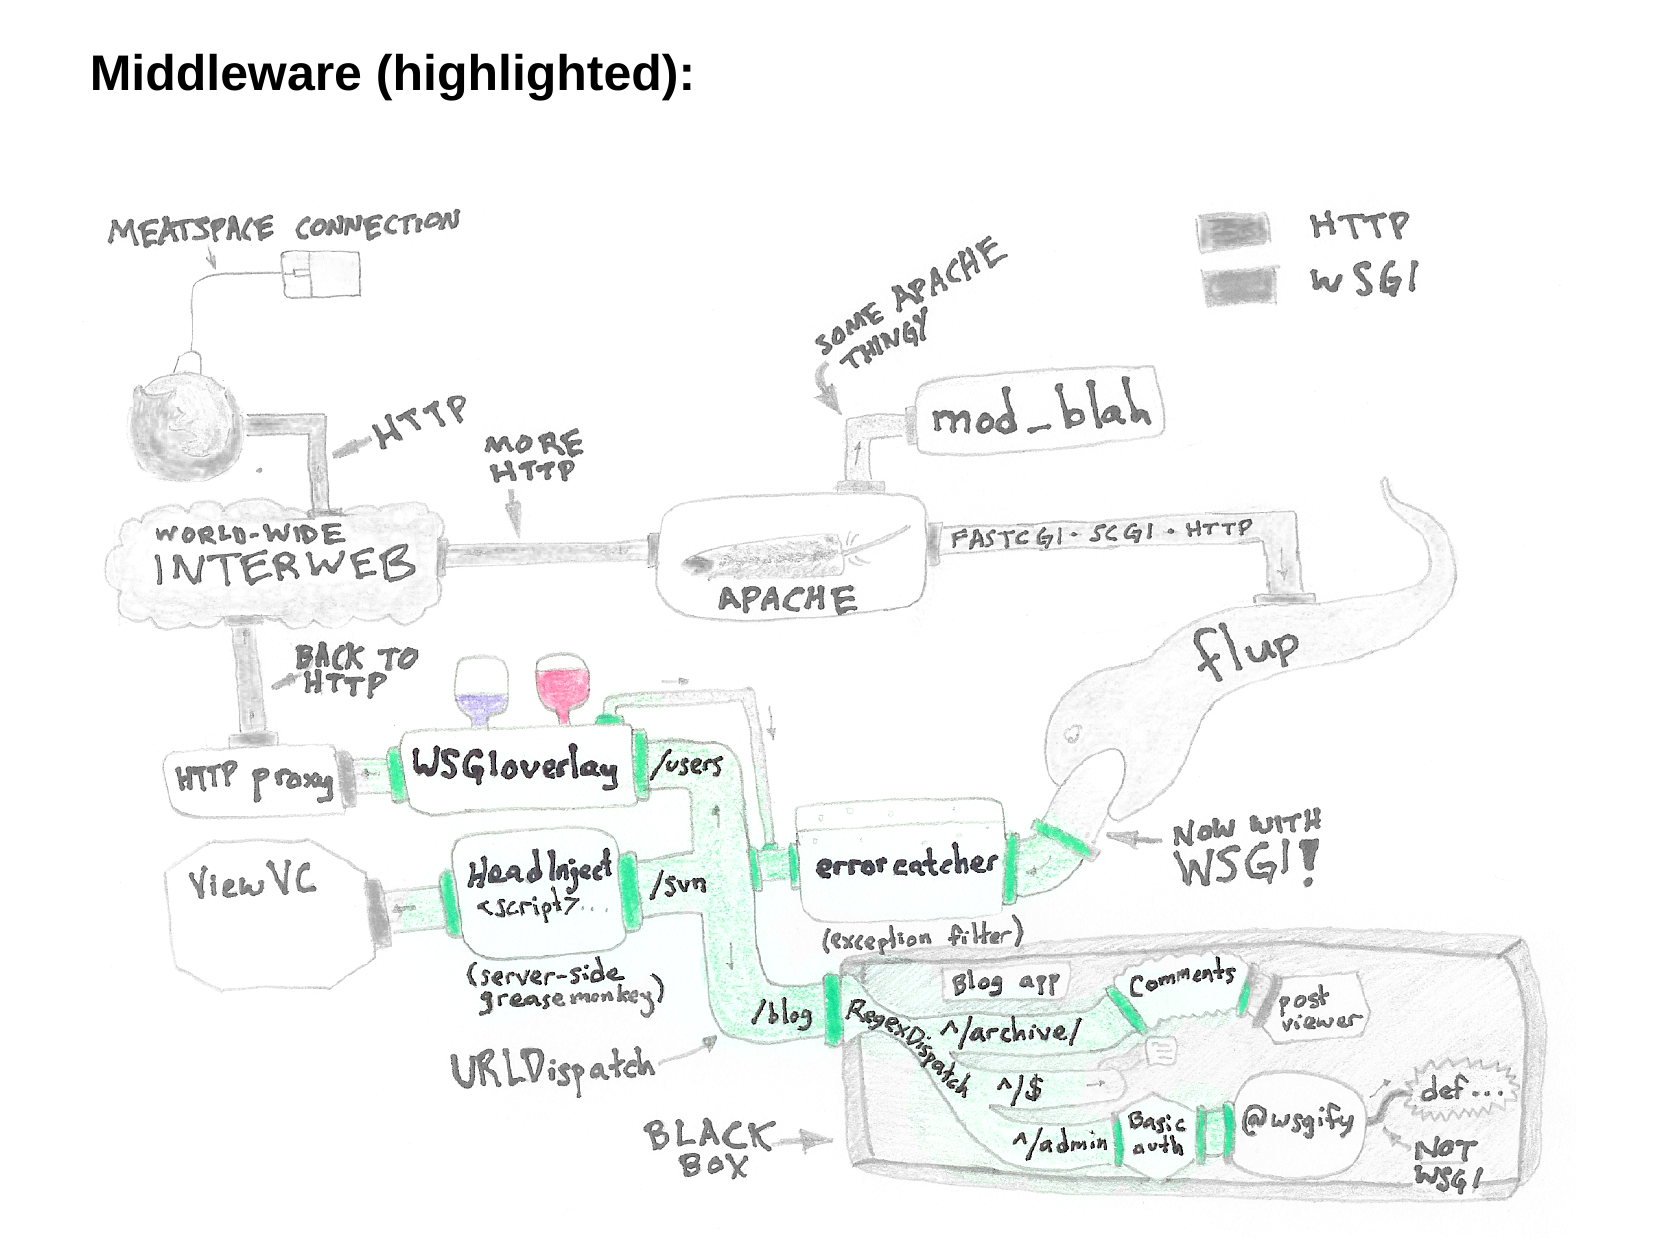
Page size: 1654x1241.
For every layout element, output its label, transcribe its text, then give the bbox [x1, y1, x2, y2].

text_box Middleware (highlighted): [75, 37, 1238, 109]
picture [75, 187, 1576, 1238]
